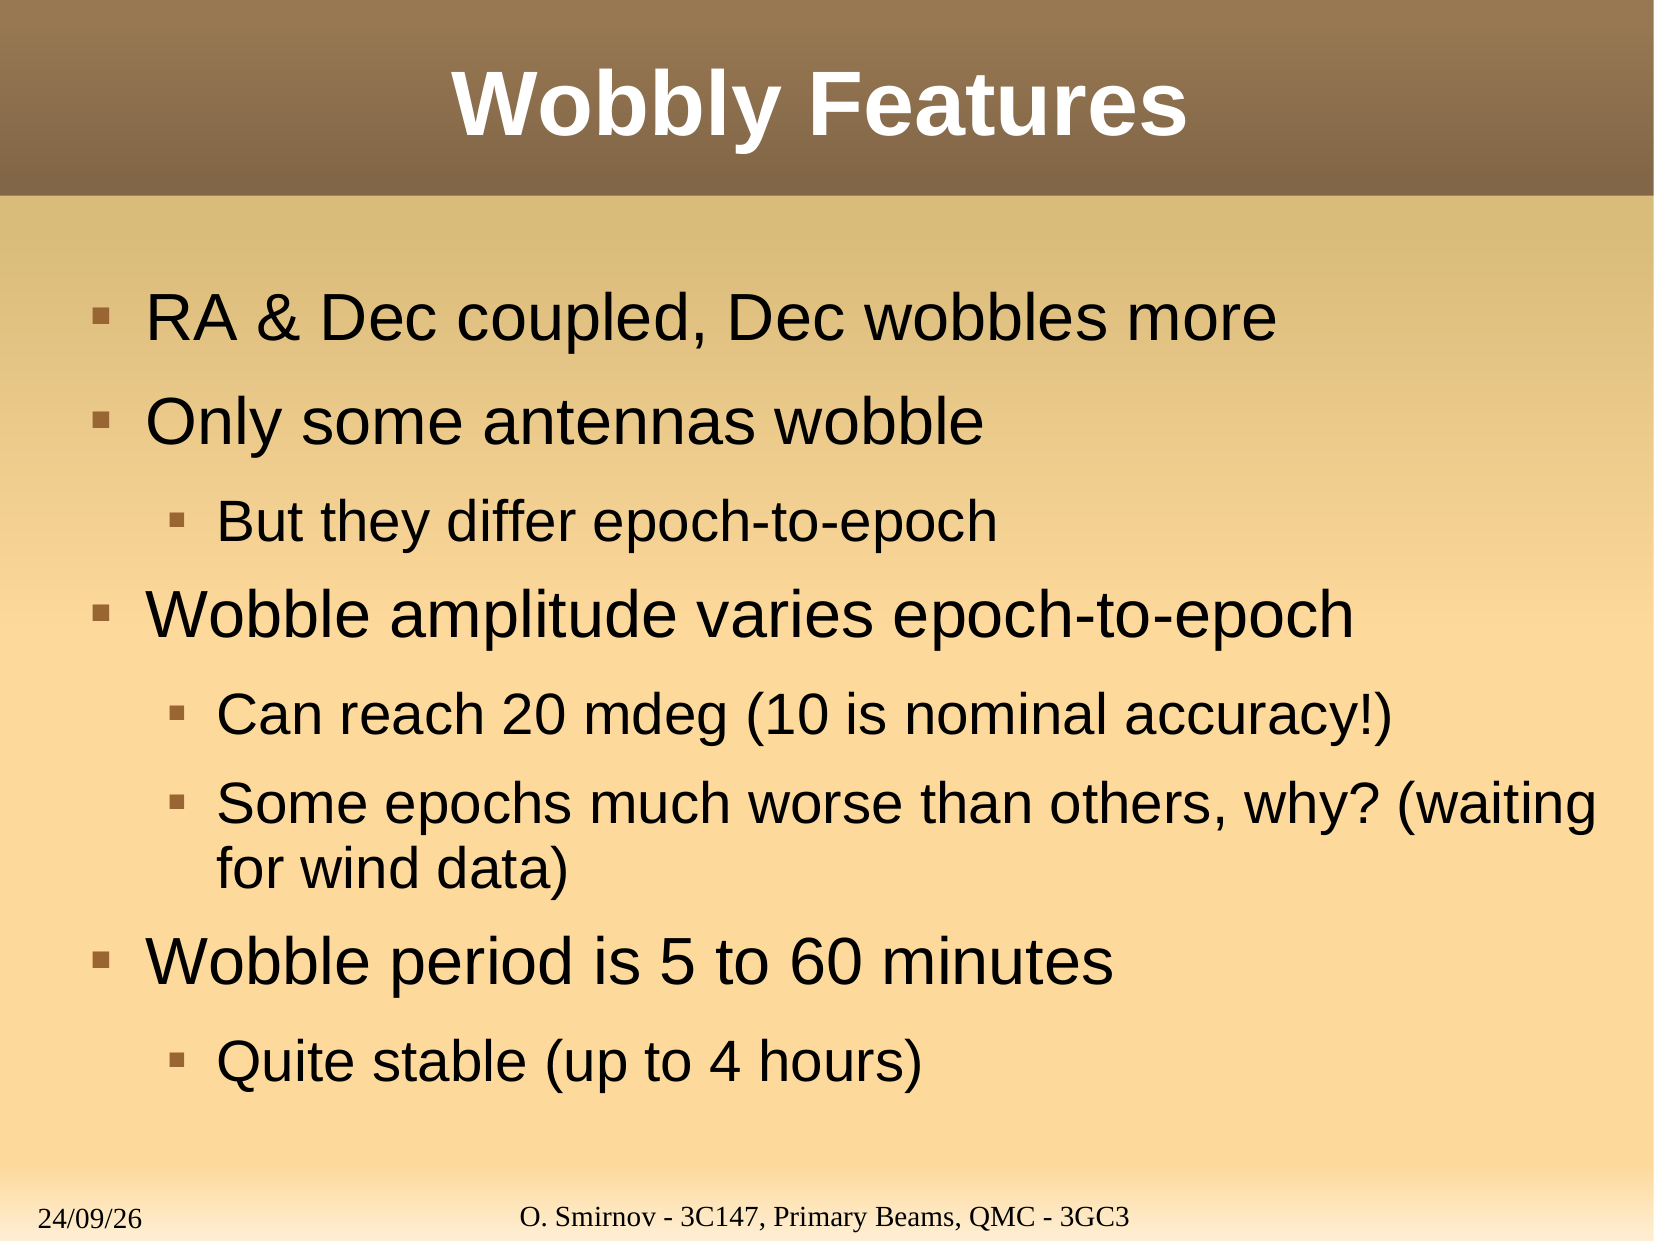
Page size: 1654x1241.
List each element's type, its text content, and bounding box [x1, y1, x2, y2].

title Wobbly Features [76, 7, 1565, 200]
list RA & Dec coupled, Dec wobbles more Only some antennas wobble But they differ epoch-to-epoch Wobble amplitude varies epoch-to-epoch Can reach 20 mdeg (10 is nominal accuracy!) Some epochs much worse than others, why? (waiting for wind data) Wobble period is 5 to 60 minutes Quite stable (up to 4 hours) [75, 280, 1613, 1126]
picture [0, 0, 1654, 1241]
